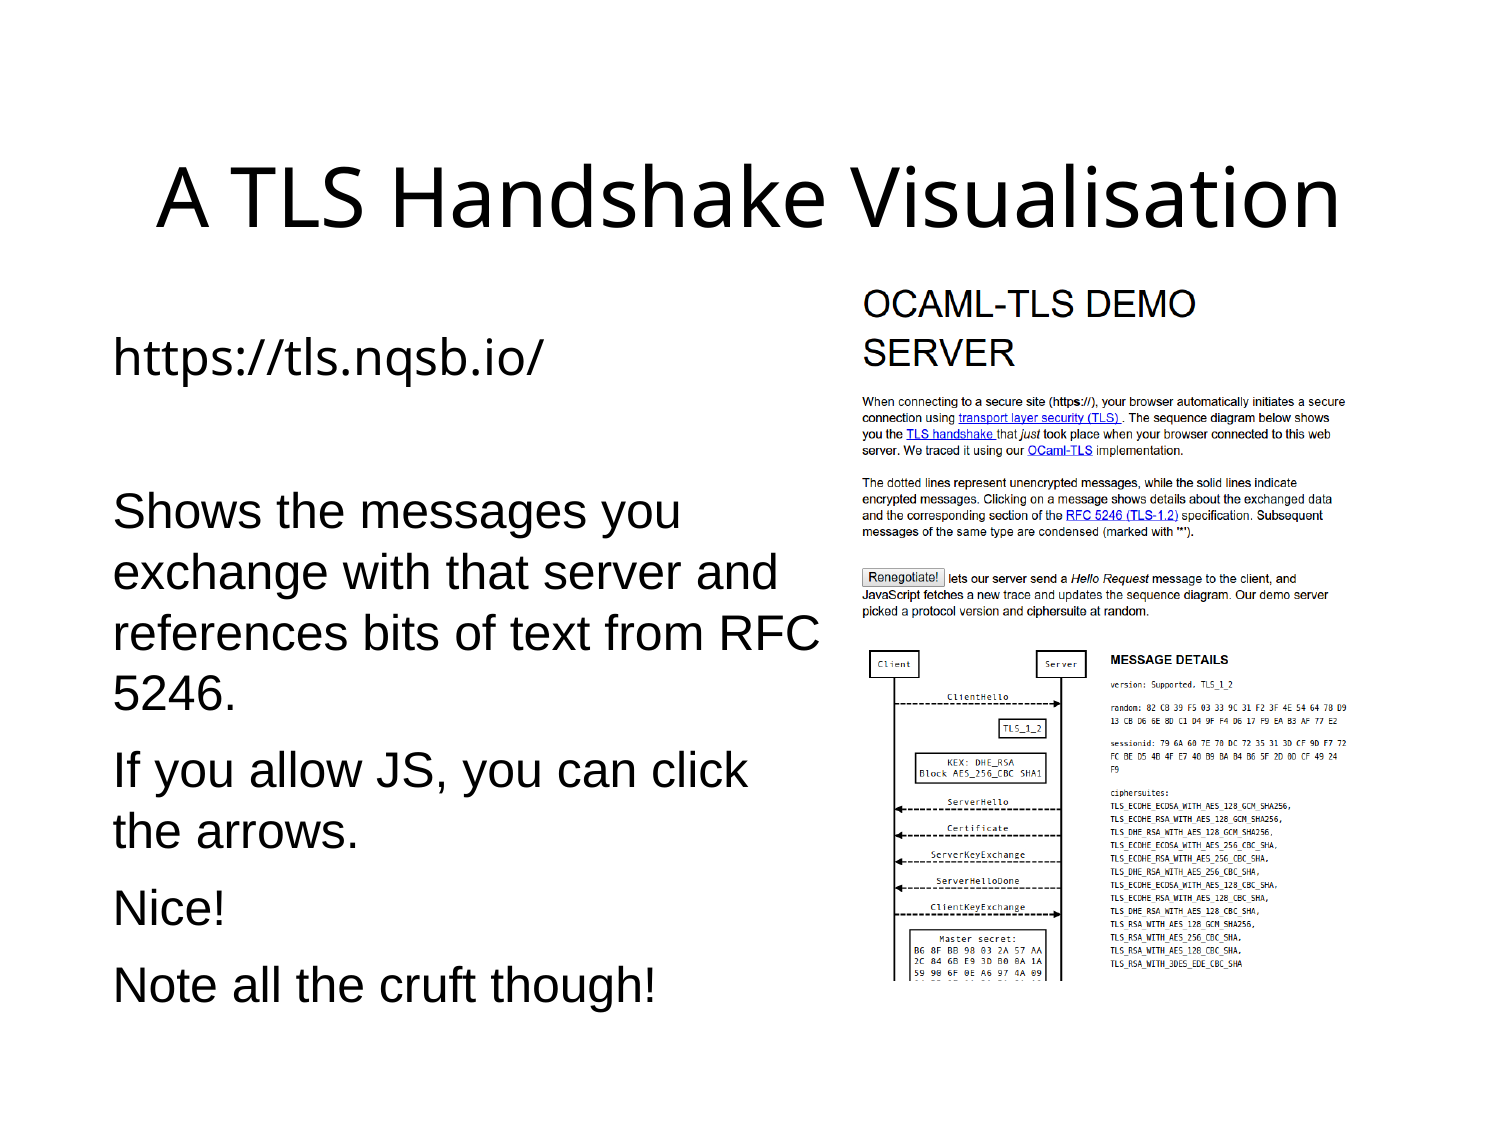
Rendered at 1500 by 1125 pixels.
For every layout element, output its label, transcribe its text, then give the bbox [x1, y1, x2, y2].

text_box A TLS Handshake Visualisation [112, 99, 1388, 288]
text_box https://tls.nqsb.io/ Shows the messages you exchange with that server and references bits of text from RFC 5246. If you allow JS, you can click the arrows. Nice! Note all the cruft though! [112, 324, 898, 1001]
picture [783, 271, 1453, 981]
